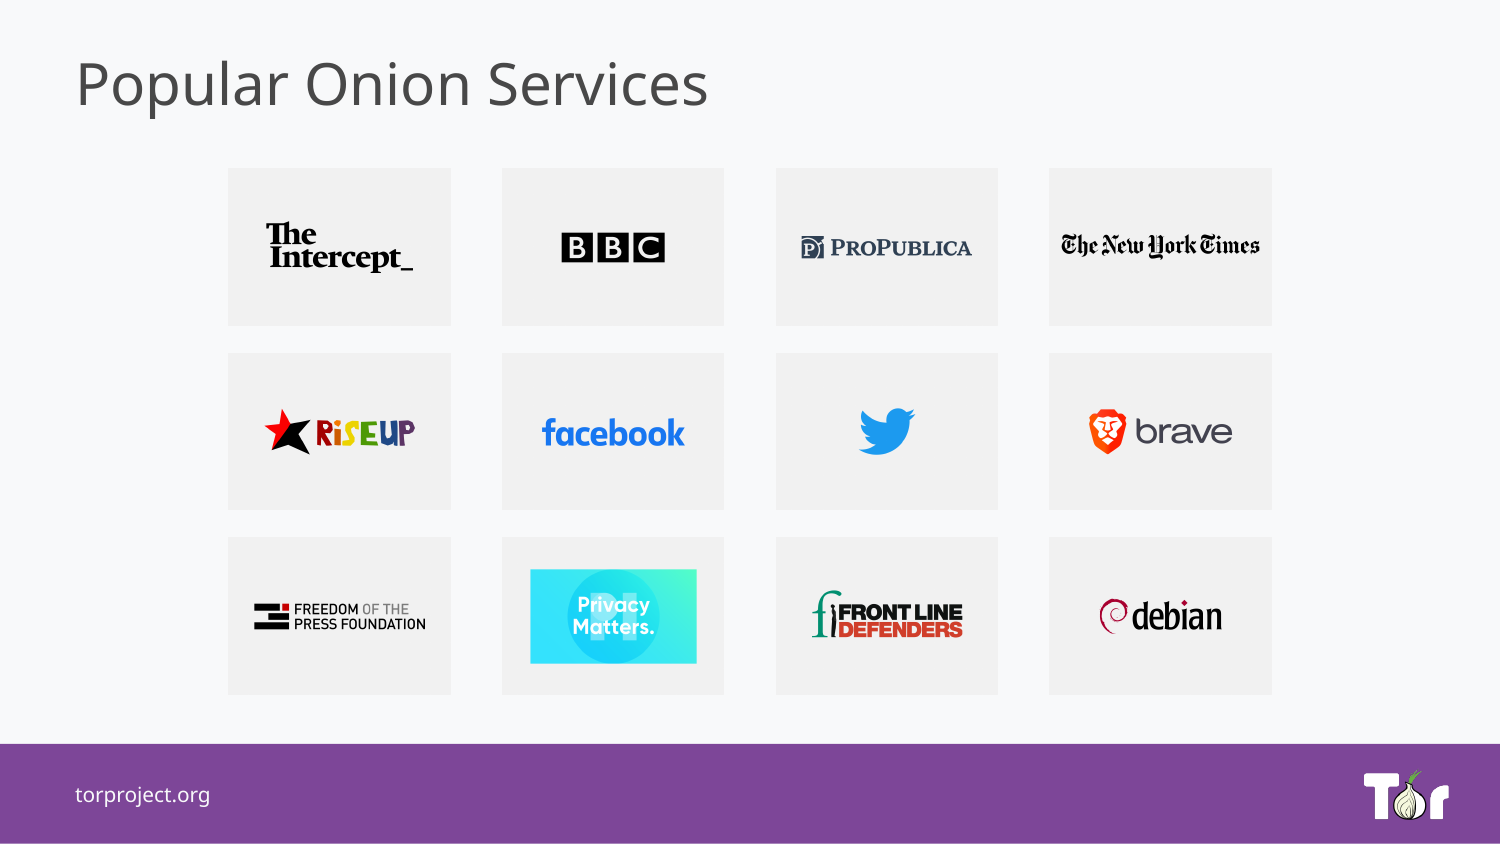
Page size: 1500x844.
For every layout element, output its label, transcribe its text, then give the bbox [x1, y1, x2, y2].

picture [1049, 353, 1272, 510]
picture [228, 537, 451, 695]
picture [776, 168, 998, 326]
picture [502, 168, 724, 326]
picture [1049, 537, 1272, 695]
picture [502, 353, 724, 510]
picture [776, 353, 998, 510]
picture [228, 353, 451, 510]
title Popular Onion Services [75, 46, 1436, 141]
picture [1049, 168, 1272, 326]
picture [776, 537, 998, 695]
picture [502, 537, 724, 695]
picture [228, 168, 451, 326]
picture [1364, 768, 1449, 820]
